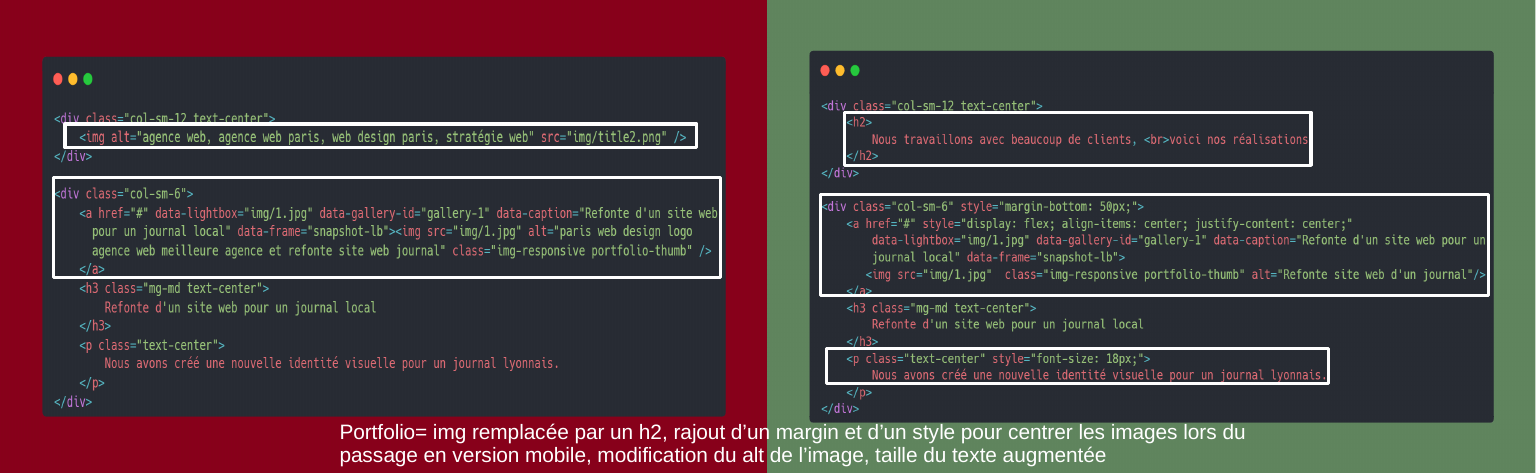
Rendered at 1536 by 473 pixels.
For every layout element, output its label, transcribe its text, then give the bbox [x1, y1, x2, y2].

text_box Portfolio= img remplacée par un h2, rajout d’un margin et d’un style pour centrer les images lors du passage en version mobile, modification du alt de l’image, taille du texte augmentée [324, 413, 1270, 473]
picture [0, 0, 1536, 473]
